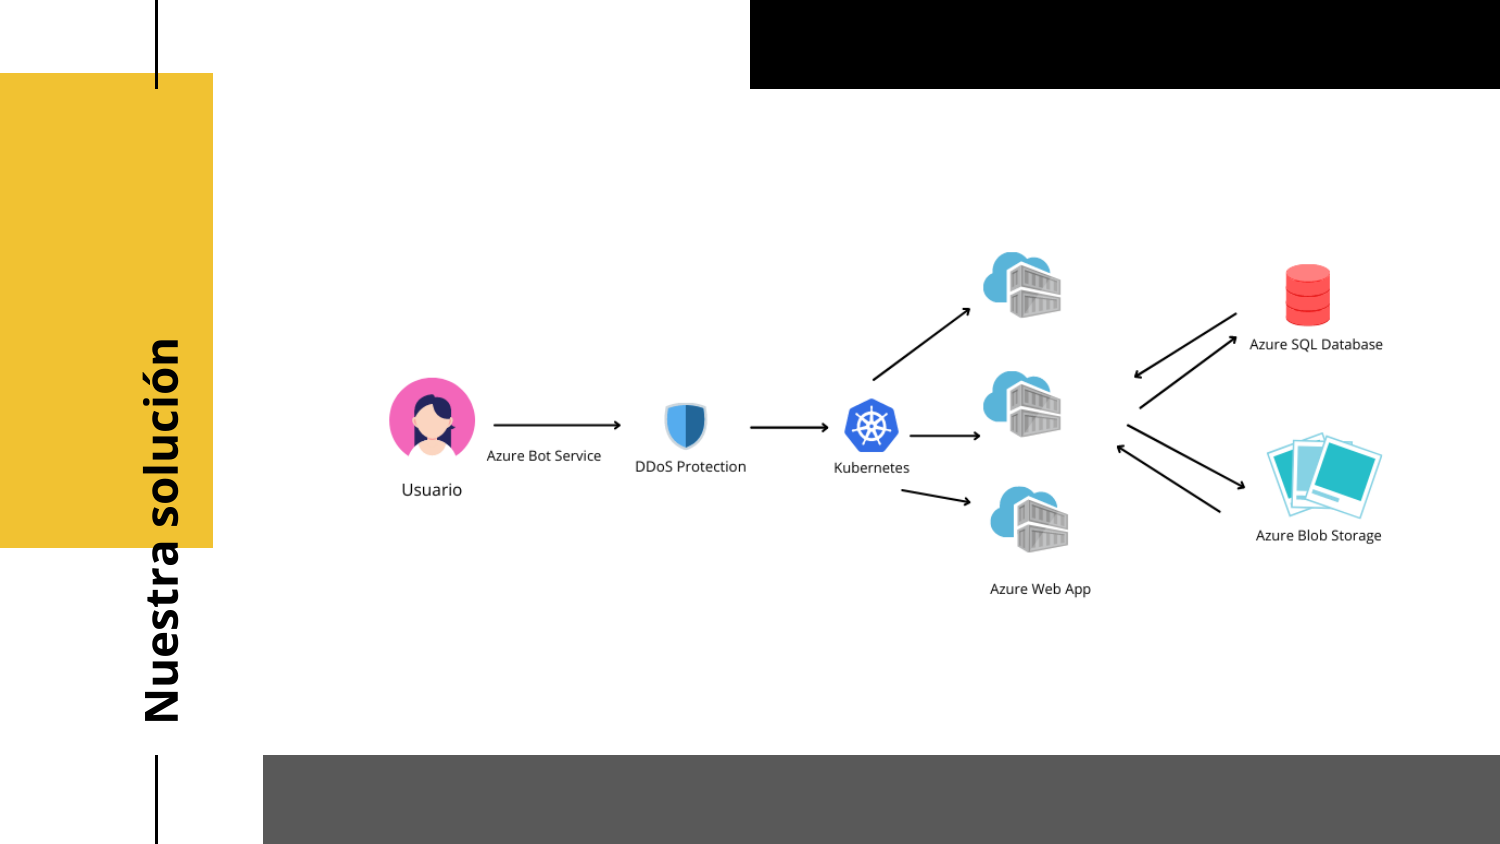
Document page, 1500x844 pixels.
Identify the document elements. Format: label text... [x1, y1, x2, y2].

picture [335, 131, 1500, 677]
title Nuestra solución [116, 102, 196, 741]
